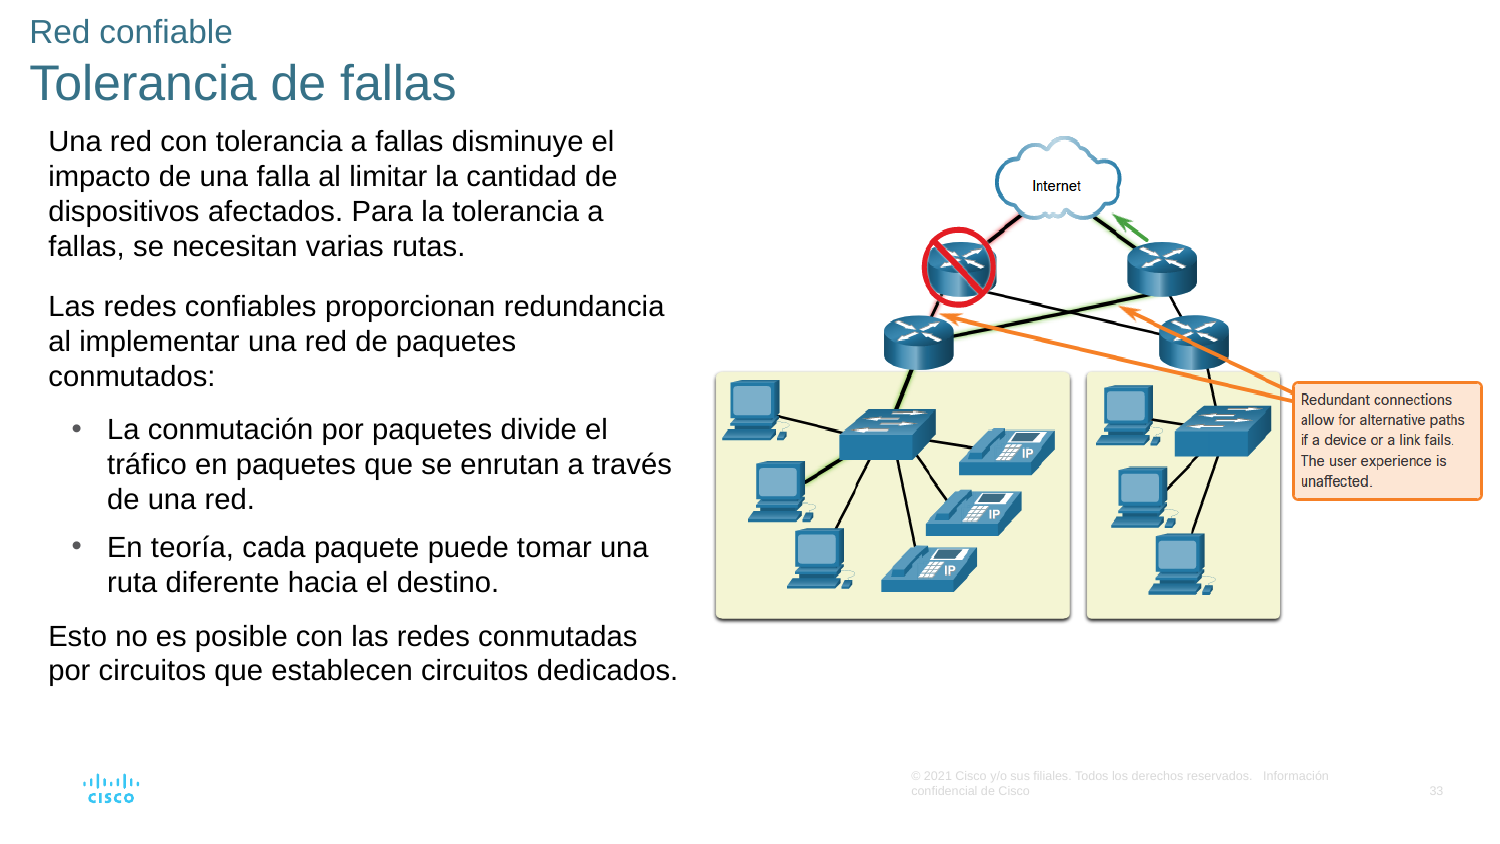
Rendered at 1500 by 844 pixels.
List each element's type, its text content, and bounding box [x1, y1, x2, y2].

title Red confiable Tolerancia de fallas [14, 6, 1471, 115]
picture [706, 123, 1490, 630]
list Una red con tolerancia a fallas disminuye el impacto de una falla al limitar la cantidad de dispositivos afectados. Para la tolerancia a fallas, se necesitan varias rutas. Las redes confiables proporcionan redundancia al implementar una red de paquetes conmutados: La conmutación por paquetes divide el tráfico en paquetes que se enrutan a través de una red. En teoría, cada paquete puede tomar una ruta diferente hacia el destino. Esto no es posible con las redes conmutadas por circuitos que establecen circuitos dedicados. [33, 114, 718, 773]
